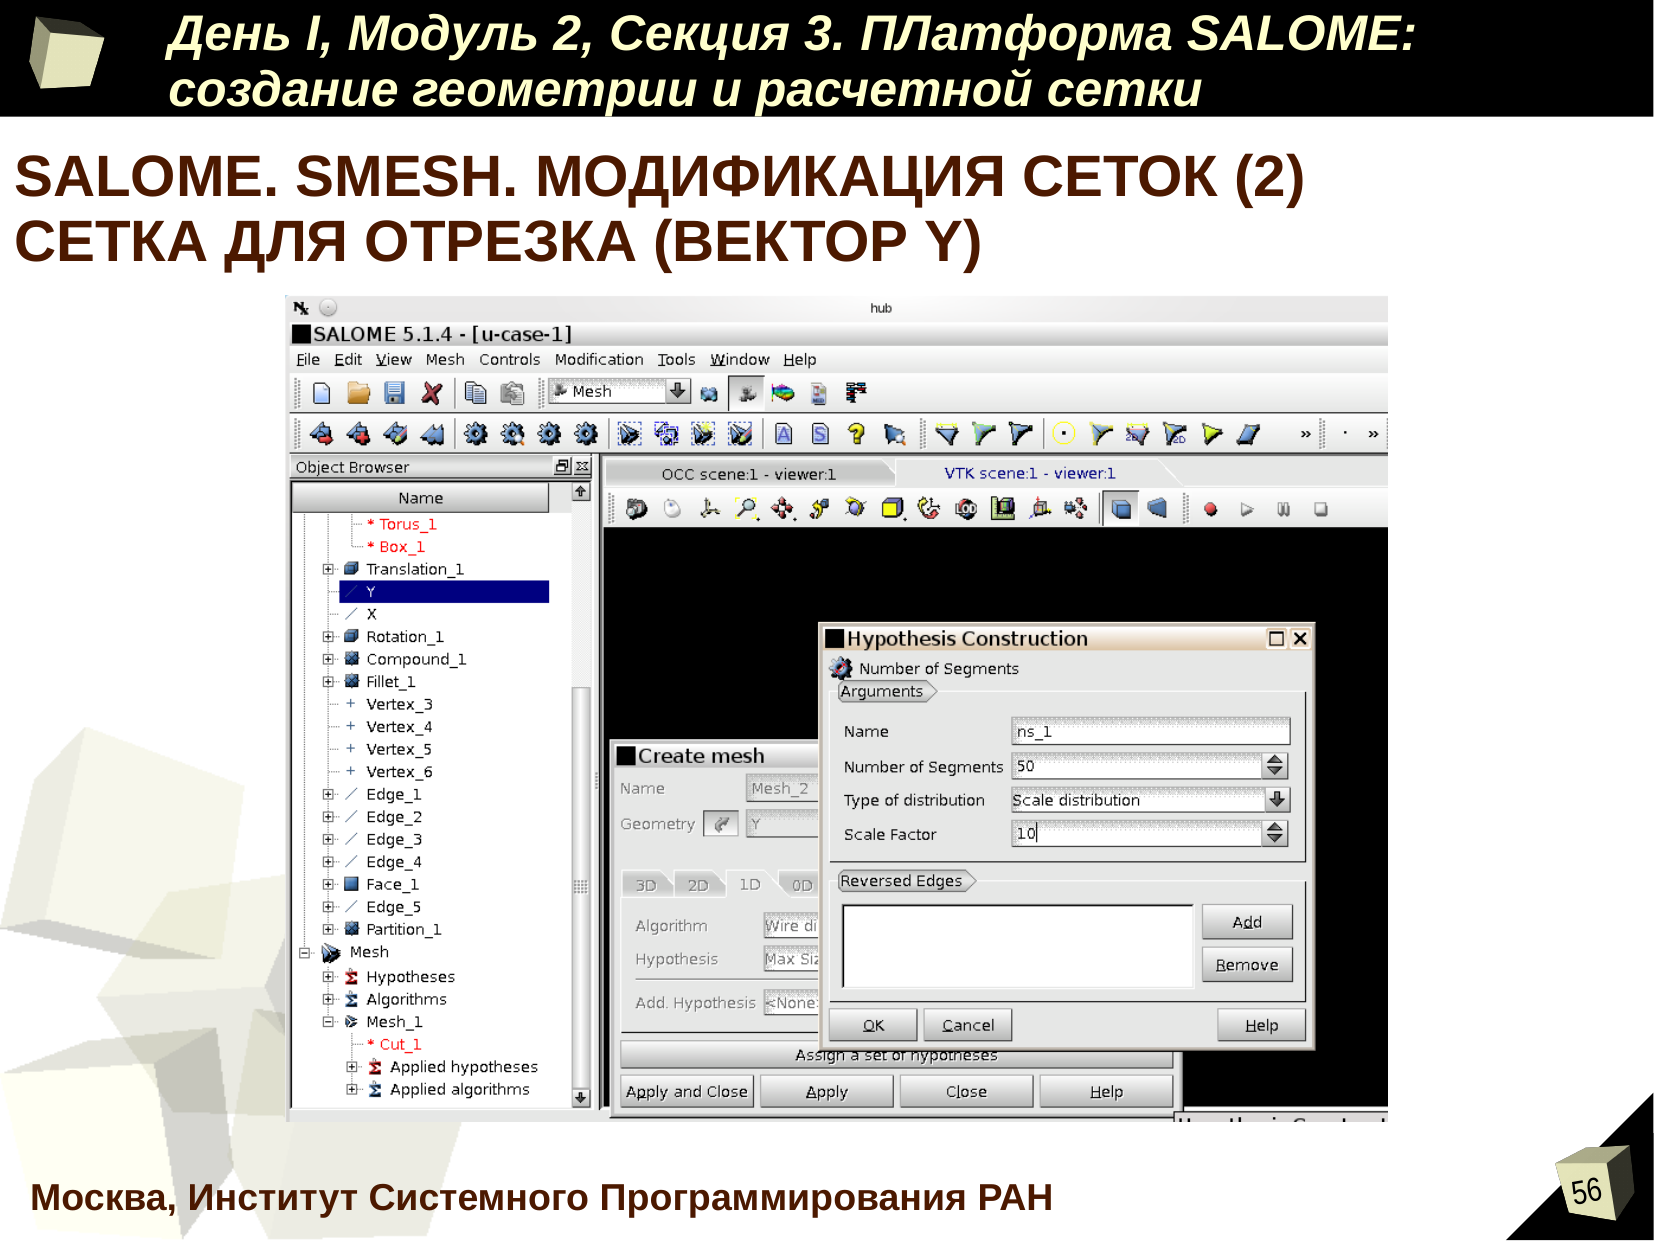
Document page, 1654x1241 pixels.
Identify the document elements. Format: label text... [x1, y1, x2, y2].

picture [0, 295, 1388, 1241]
picture [464, 1193, 472, 1198]
text_box SALOME. SMESH. МОДИФИКАЦИЯ СЕТОК (2) СЕТКА ДЛЯ ОТРЕЗКА (ВЕКТОР Y) [0, 136, 1654, 282]
